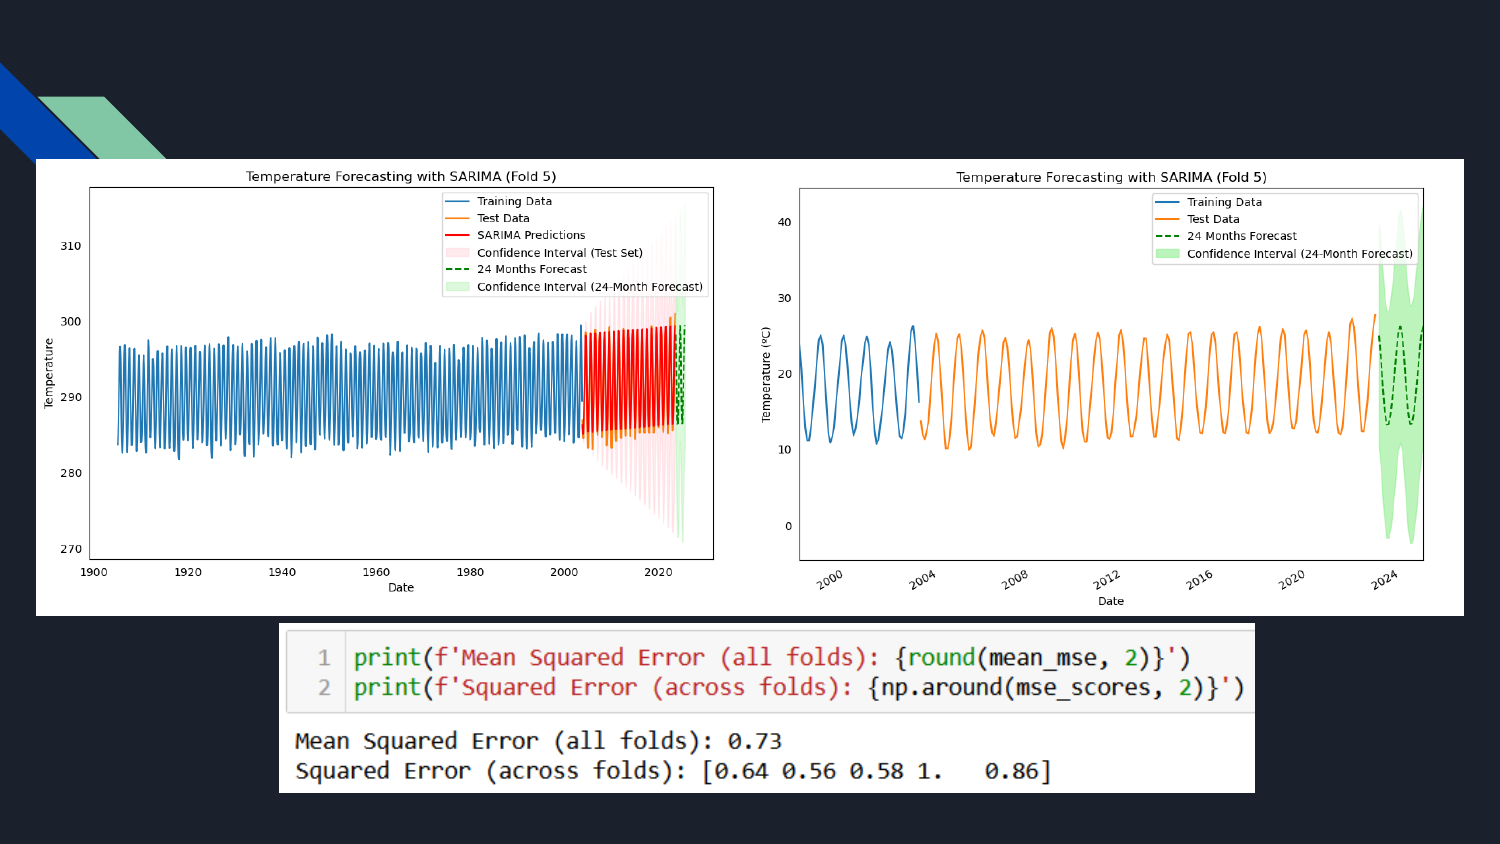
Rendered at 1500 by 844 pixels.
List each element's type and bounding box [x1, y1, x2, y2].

picture [279, 623, 1255, 793]
picture [36, 159, 1464, 616]
